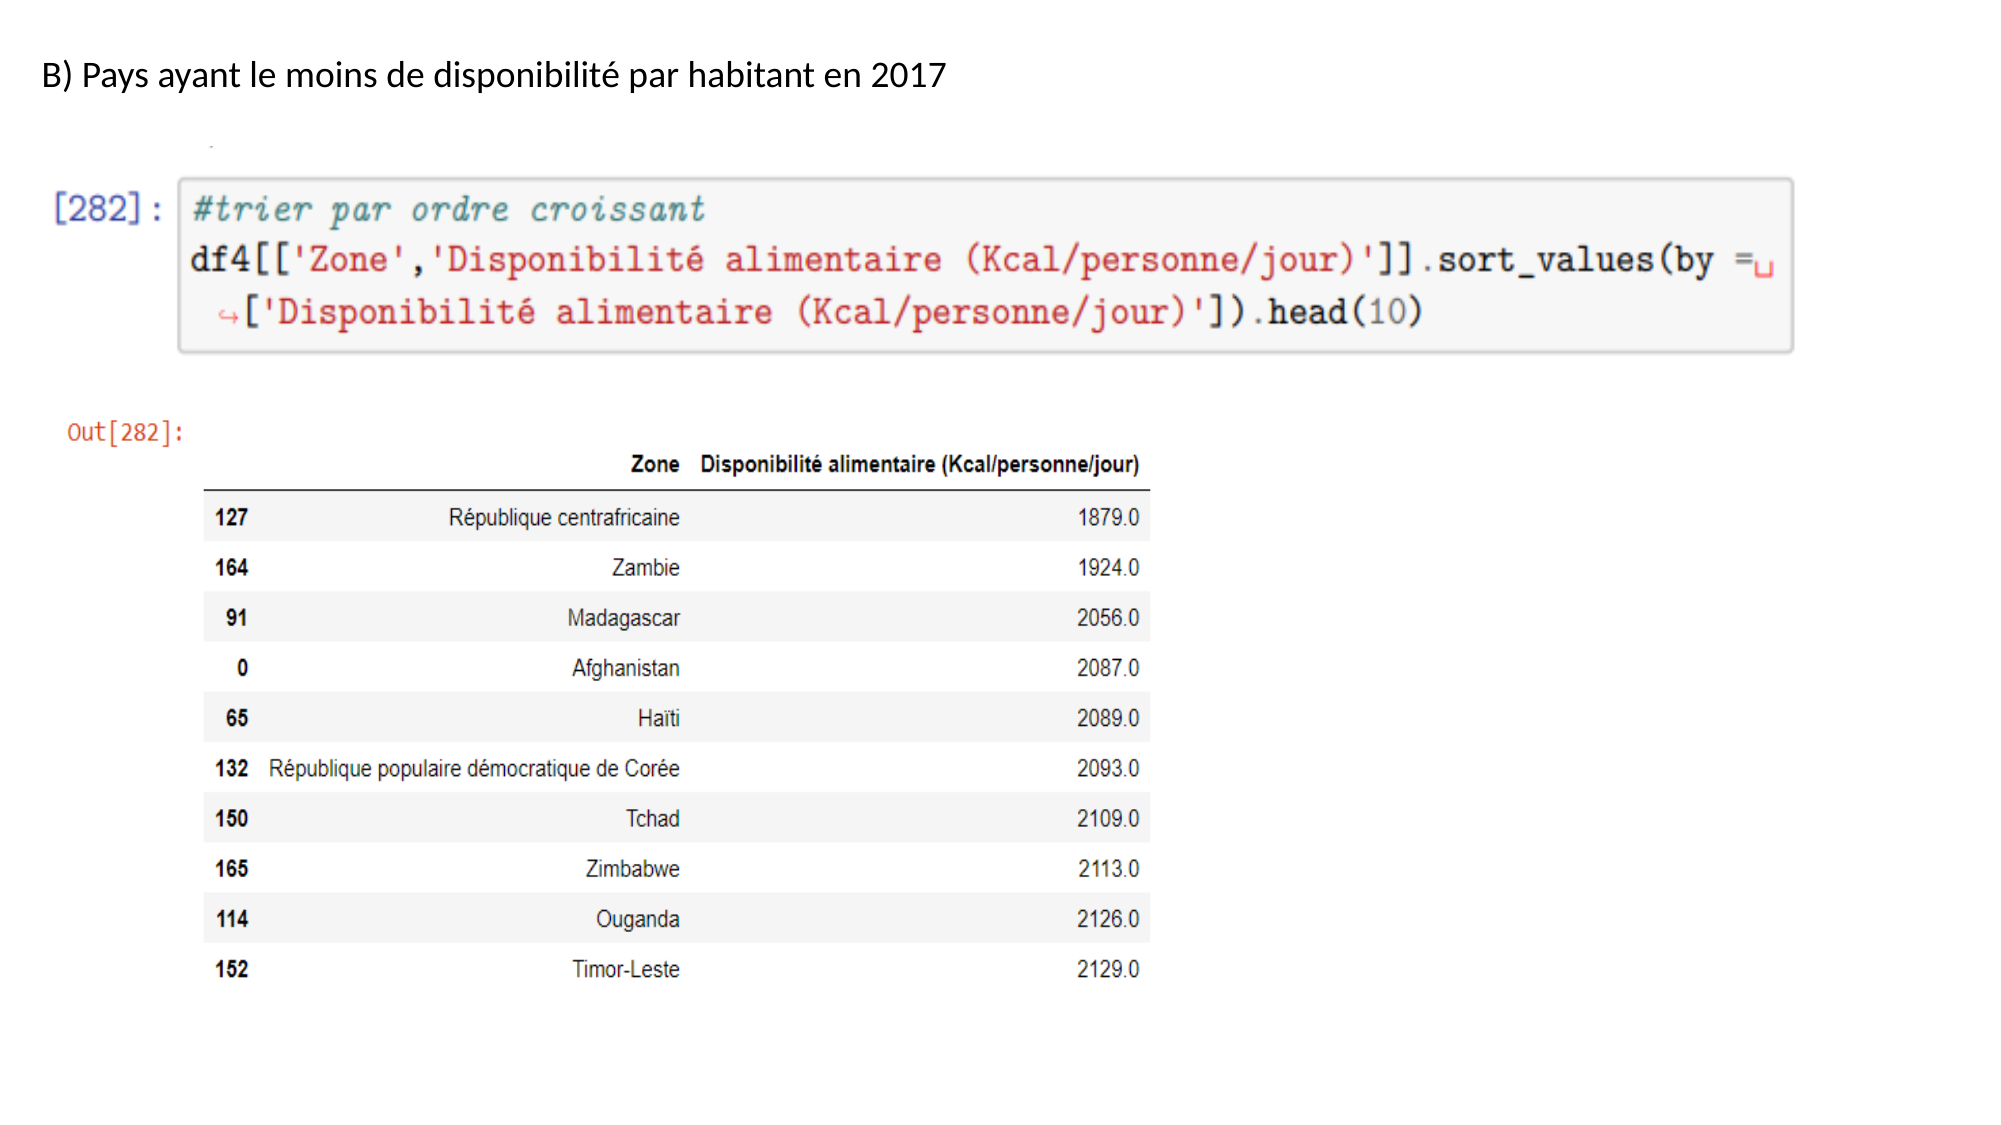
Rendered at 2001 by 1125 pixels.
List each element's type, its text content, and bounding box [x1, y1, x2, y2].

picture [41, 408, 1259, 1012]
picture [12, 146, 1913, 379]
text_box B) Pays ayant le moins de disponibilité par habitant en 2017 [26, 42, 1383, 104]
